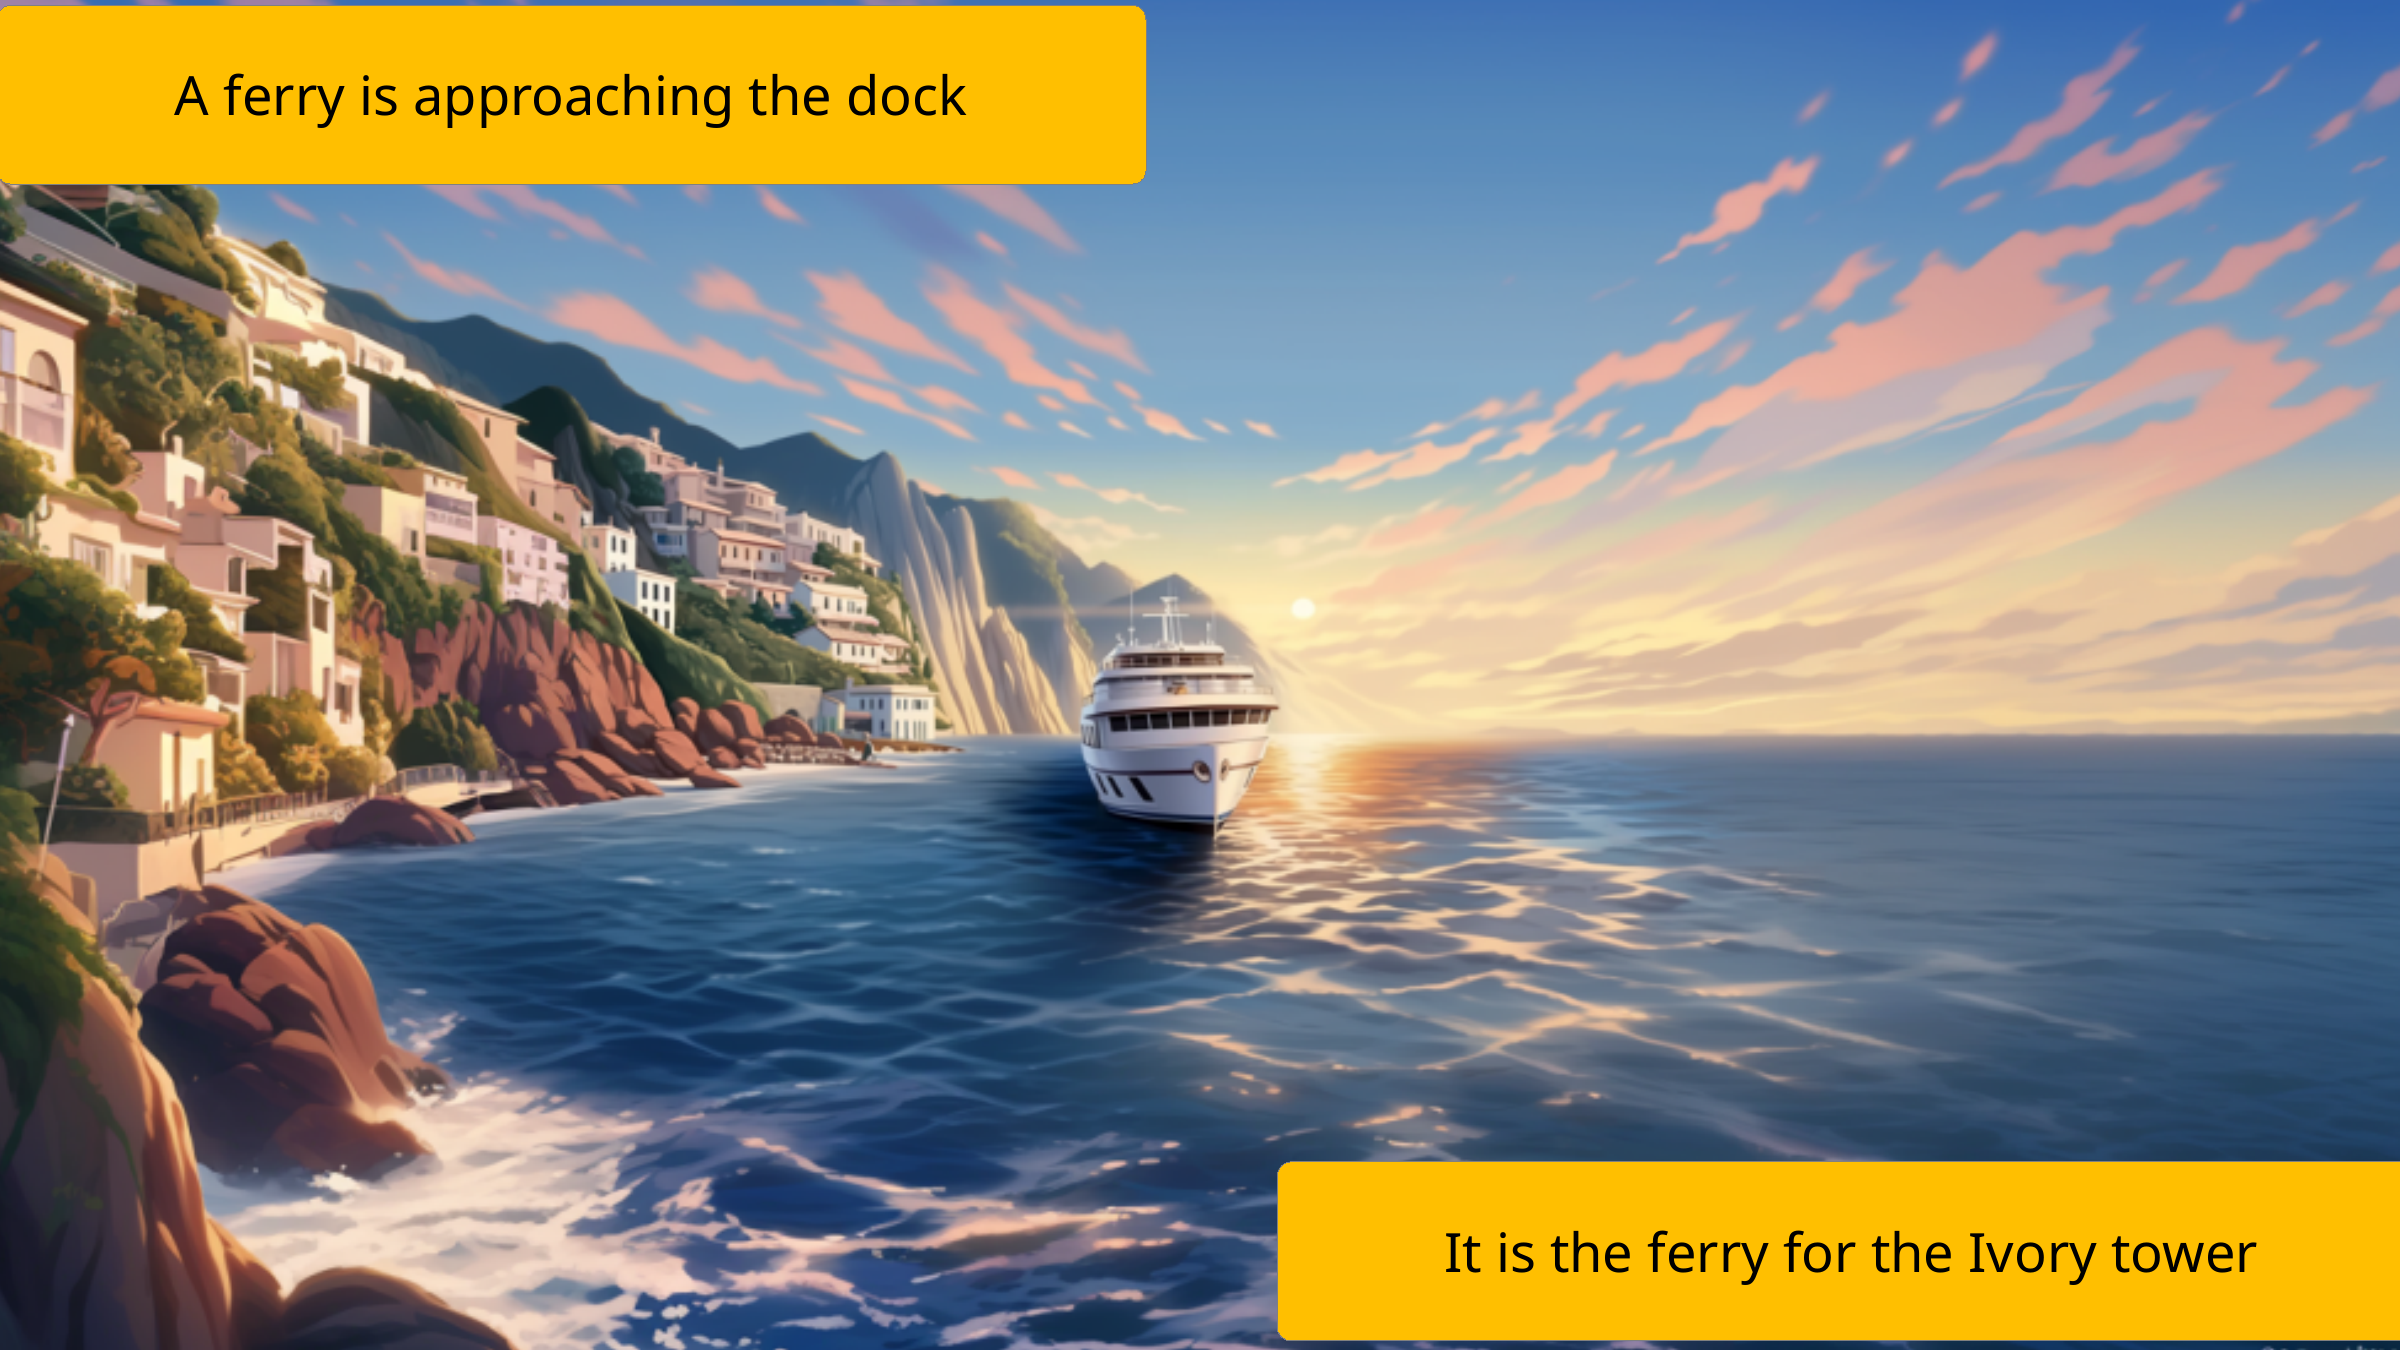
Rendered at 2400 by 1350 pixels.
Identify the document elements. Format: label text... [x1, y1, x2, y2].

text_box It is the ferry for the Ivory tower [1277, 1161, 2400, 1341]
text_box A ferry is approaching the dock [0, 5, 1147, 185]
picture [0, 0, 2400, 1350]
